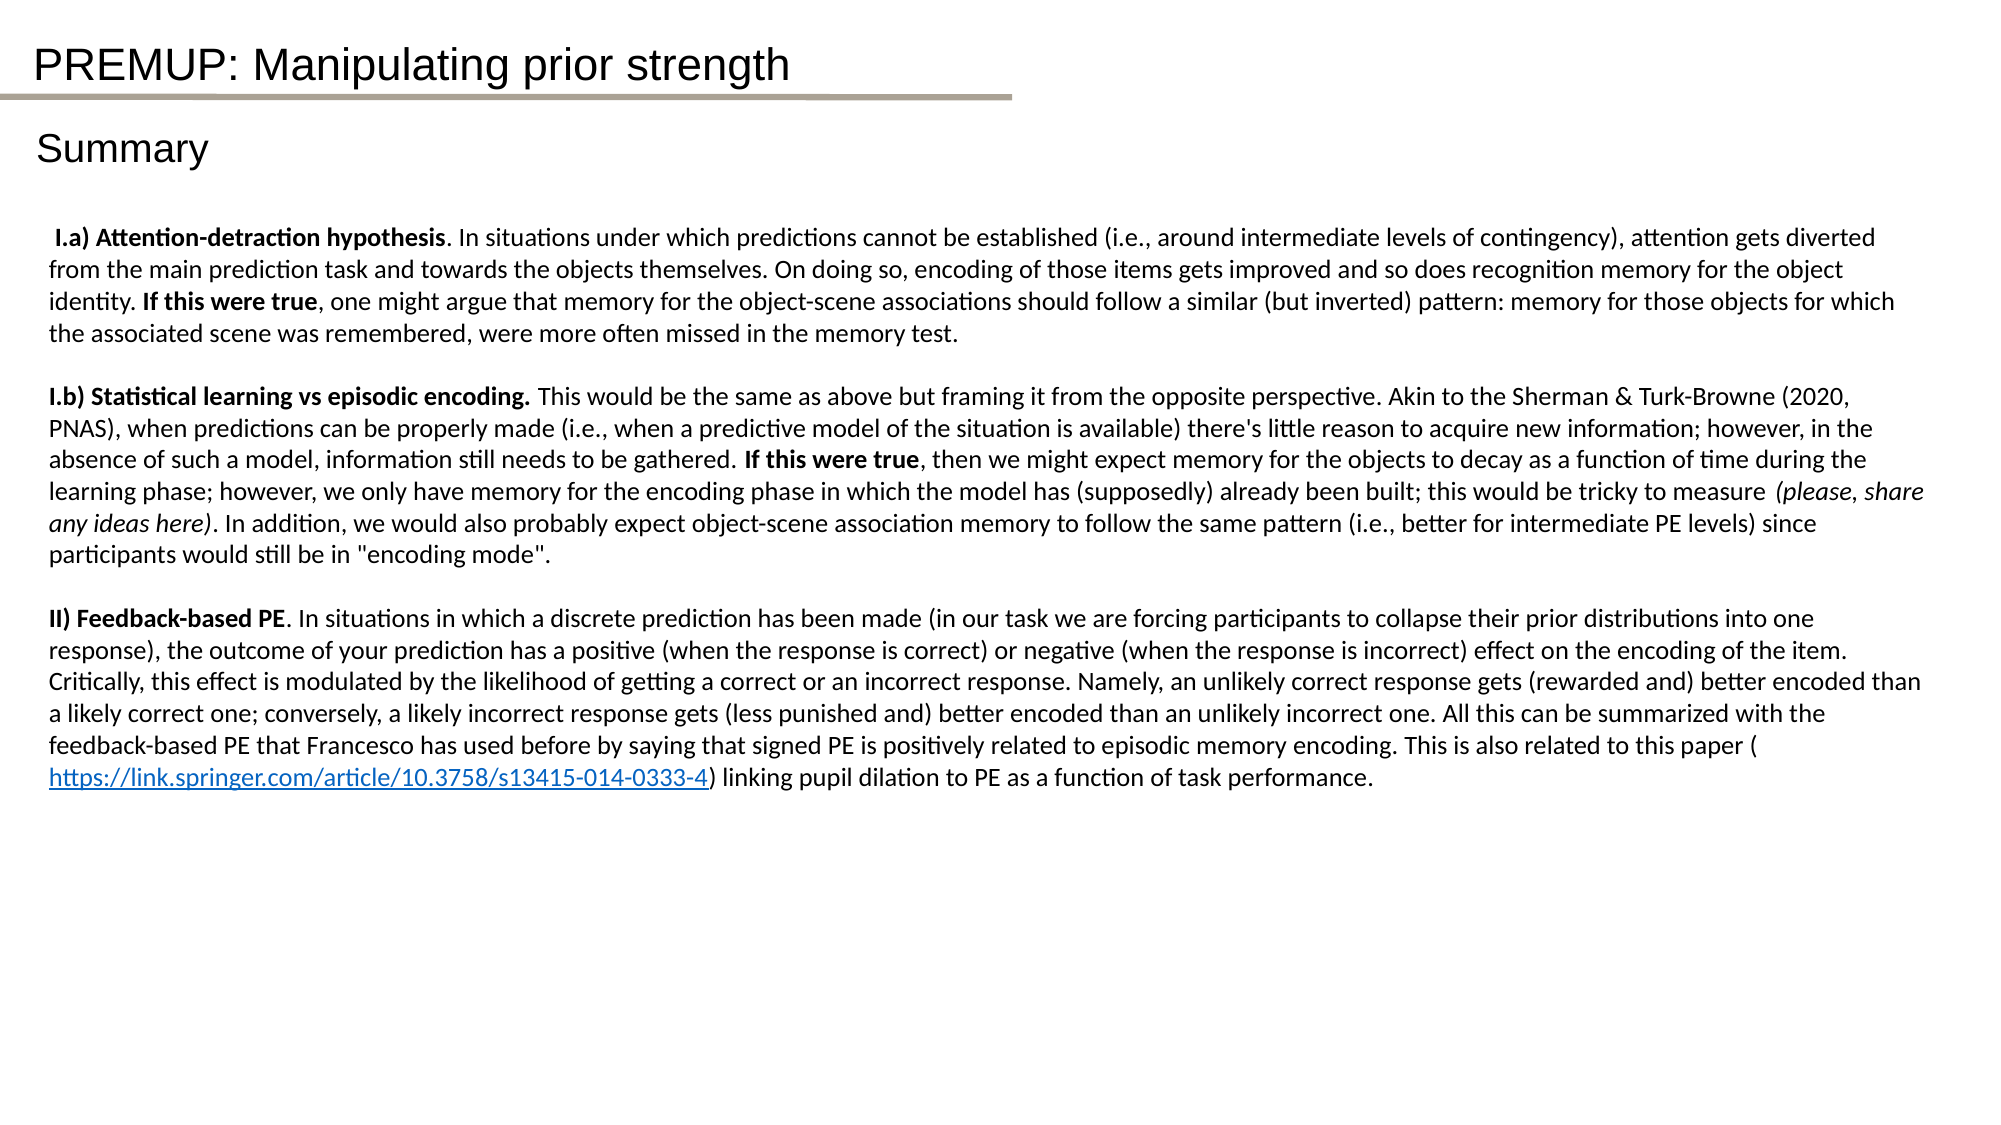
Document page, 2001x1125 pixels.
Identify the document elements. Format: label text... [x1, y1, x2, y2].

text_box PREMUP: Manipulating prior strength [15, 27, 1921, 97]
text_box Summary [18, 110, 1692, 182]
text_box I.a) Attention-detraction hypothesis. In situations under which predictions cannot be established (i.e., around intermediate levels of contingency), attention gets diverted from the main prediction task and towards the objects themselves. On doing so, encoding of those items gets improved and so does recognition memory for the object identity. If this were true, one might argue that memory for the object-scene associations should follow a similar (but inverted) pattern: memory for those objects for which the associated scene was remembered, were more often missed in the memory test. I.b) Statistical learning vs episodic encoding. This would be the same as above but framing it from the opposite perspective. Akin to the Sherman & Turk-Browne (2020, PNAS), when predictions can be properly made (i.e., when a predictive model of the situation is available) there's little reason to acquire new information; however, in the absence of such a model, information still needs to be gathered. If this were true, then we might expect memory for the objects to decay as a function of time during the learning phase; however, we only have memory for the encoding phase in which the model has (supposedly) already been built; this would be tricky to measure (please, share any ideas here). In addition, we would also probably expect object-scene association memory to follow the same pattern (i.e., better for intermediate PE levels) since participants would still be in "encoding mode". II) Feedback-based PE. In situations in which a discrete prediction has been made (in our task we are forcing participants to collapse their prior distributions into one response), the outcome of your prediction has a positive (when the response is correct) or negative (when the response is incorrect) effect on the encoding of the item. Critically, this effect is modulated by the likelihood of getting a correct or an incorrect response. Namely, an unlikely correct response gets (rewarded and) better encoded than a likely correct one; conversely, a likely incorrect response gets (less punished and) better encoded than an unlikely incorrect one. All this can be summarized with the feedback-based PE that Francesco has used before by saying that signed PE is positively related to episodic memory encoding. This is also related to this paper (https://link.springer.com/article/10.3758/s13415-014-0333-4) linking pupil dilation to PE as a function of task performance. [34, 213, 1940, 799]
